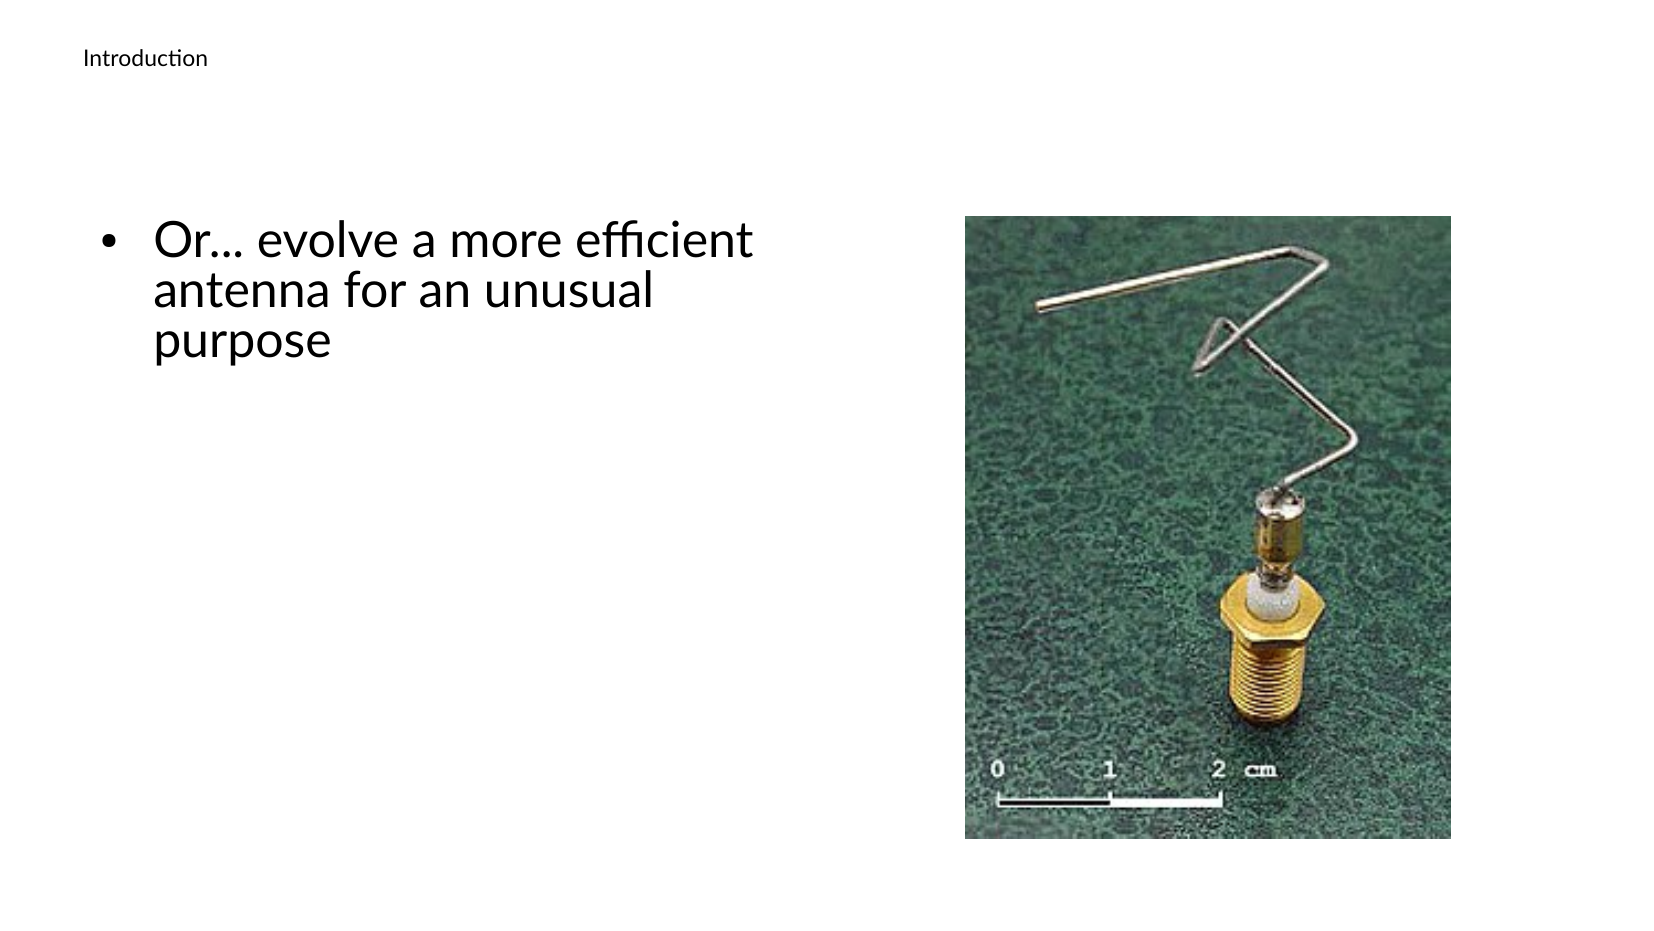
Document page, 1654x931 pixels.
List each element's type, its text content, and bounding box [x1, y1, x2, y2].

list Or... evolve a more efficient antenna for an unusual purpose [82, 217, 809, 839]
picture [965, 216, 1451, 839]
title Introduction [83, 0, 1571, 119]
